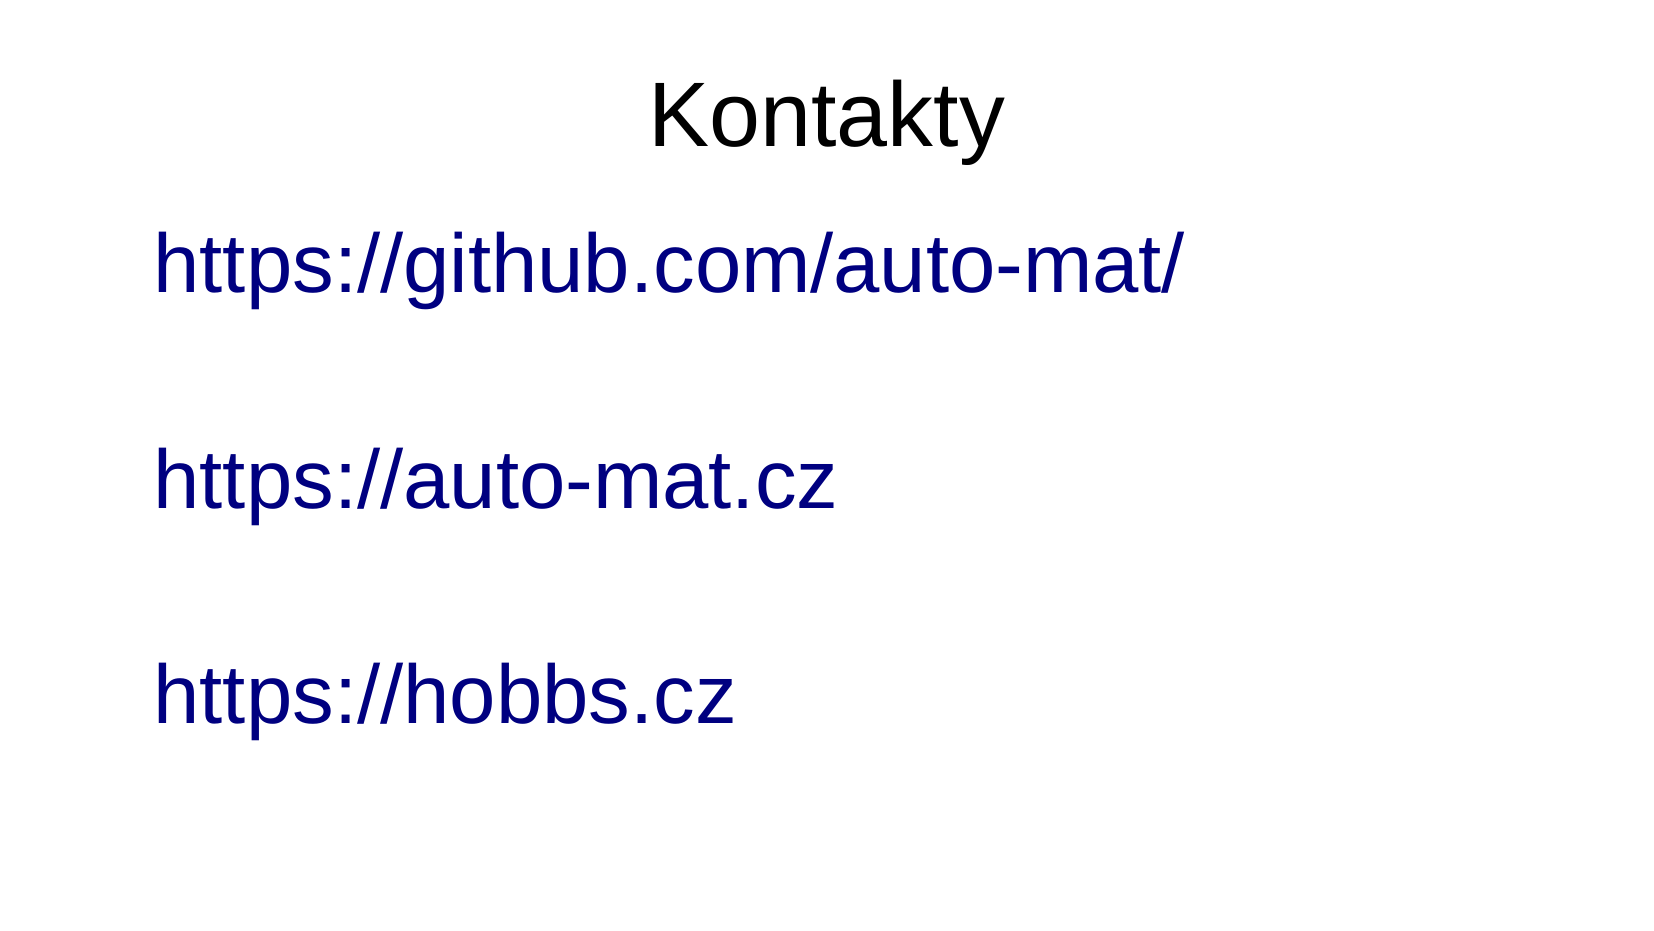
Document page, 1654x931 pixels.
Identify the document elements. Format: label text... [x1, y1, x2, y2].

list https://github.com/auto-mat/ https://auto-mat.cz https://hobbs.cz [82, 217, 1571, 758]
title Kontakty [82, 37, 1571, 193]
